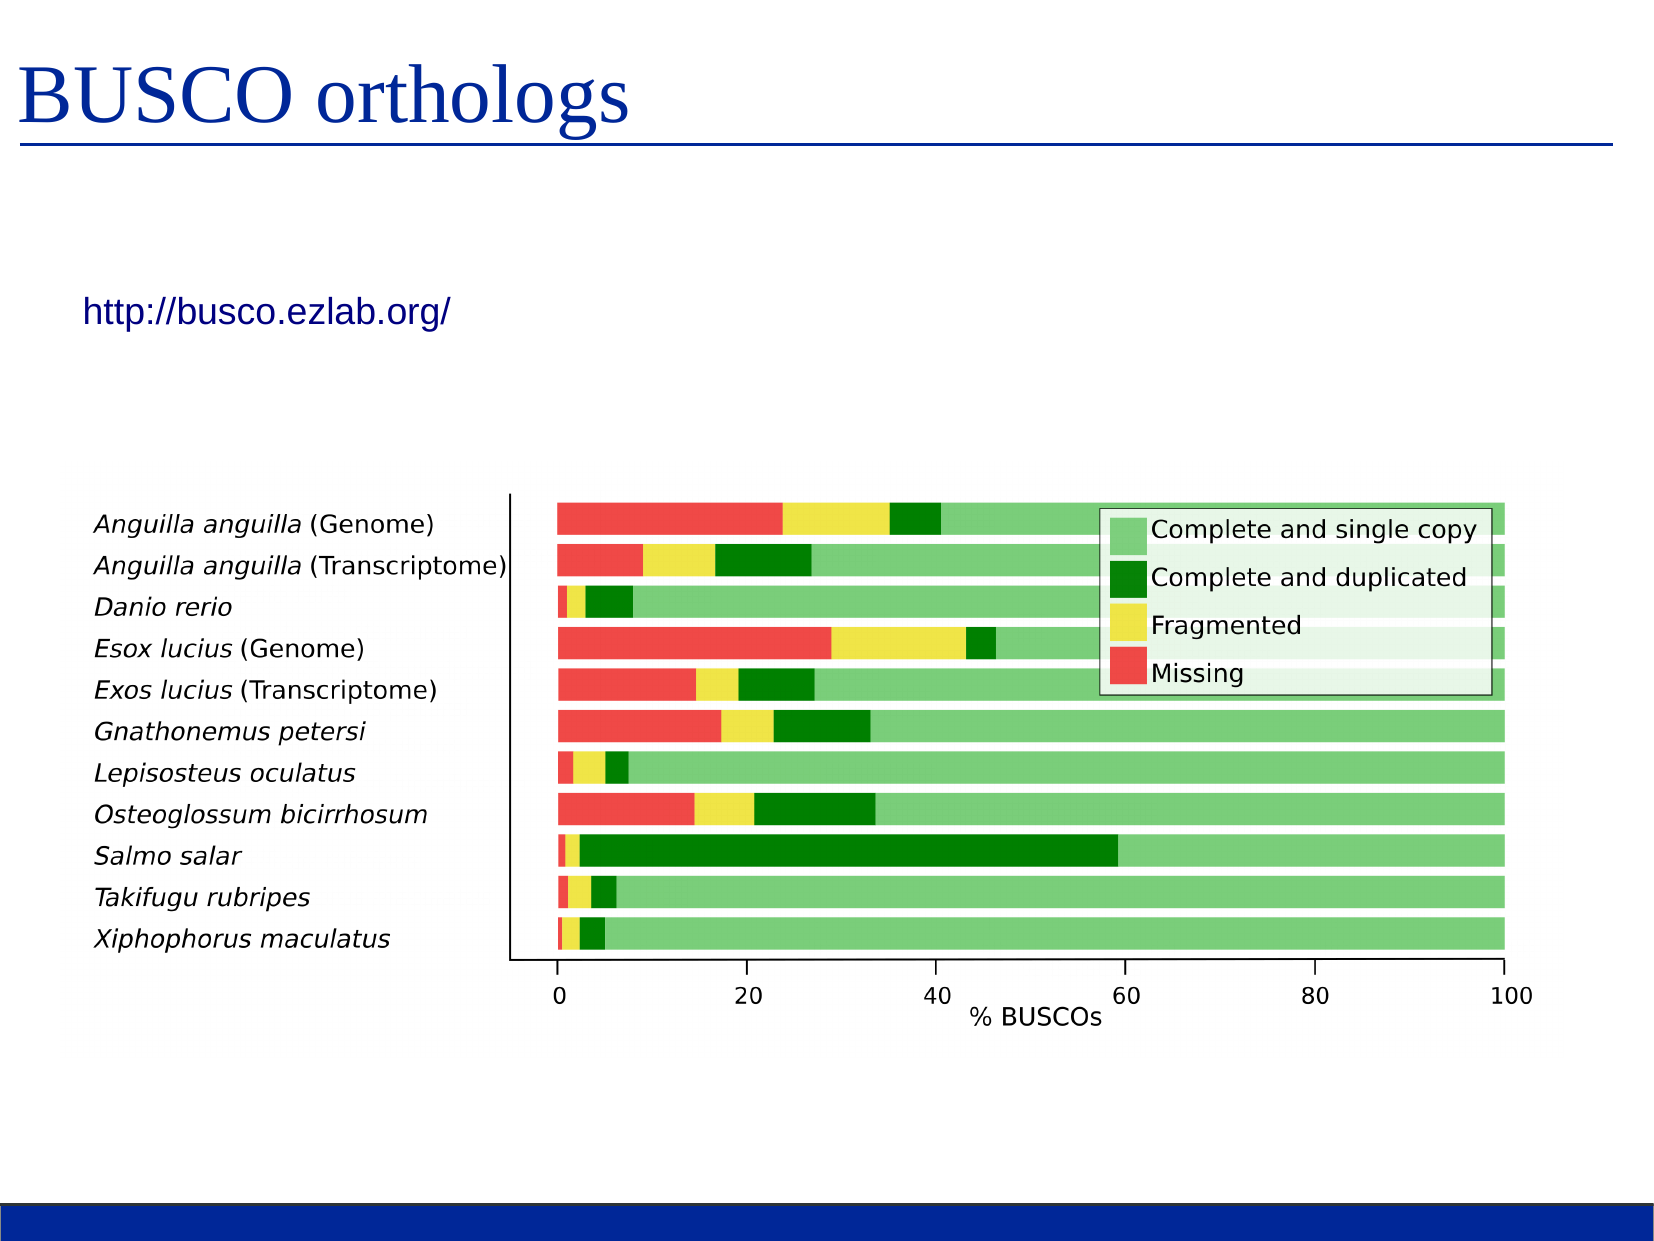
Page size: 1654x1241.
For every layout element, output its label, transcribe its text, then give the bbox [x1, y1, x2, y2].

list http://busco.ezlab.org/ [82, 290, 1571, 376]
title BUSCO orthologs [17, 0, 1589, 198]
picture [60, 461, 1564, 1058]
